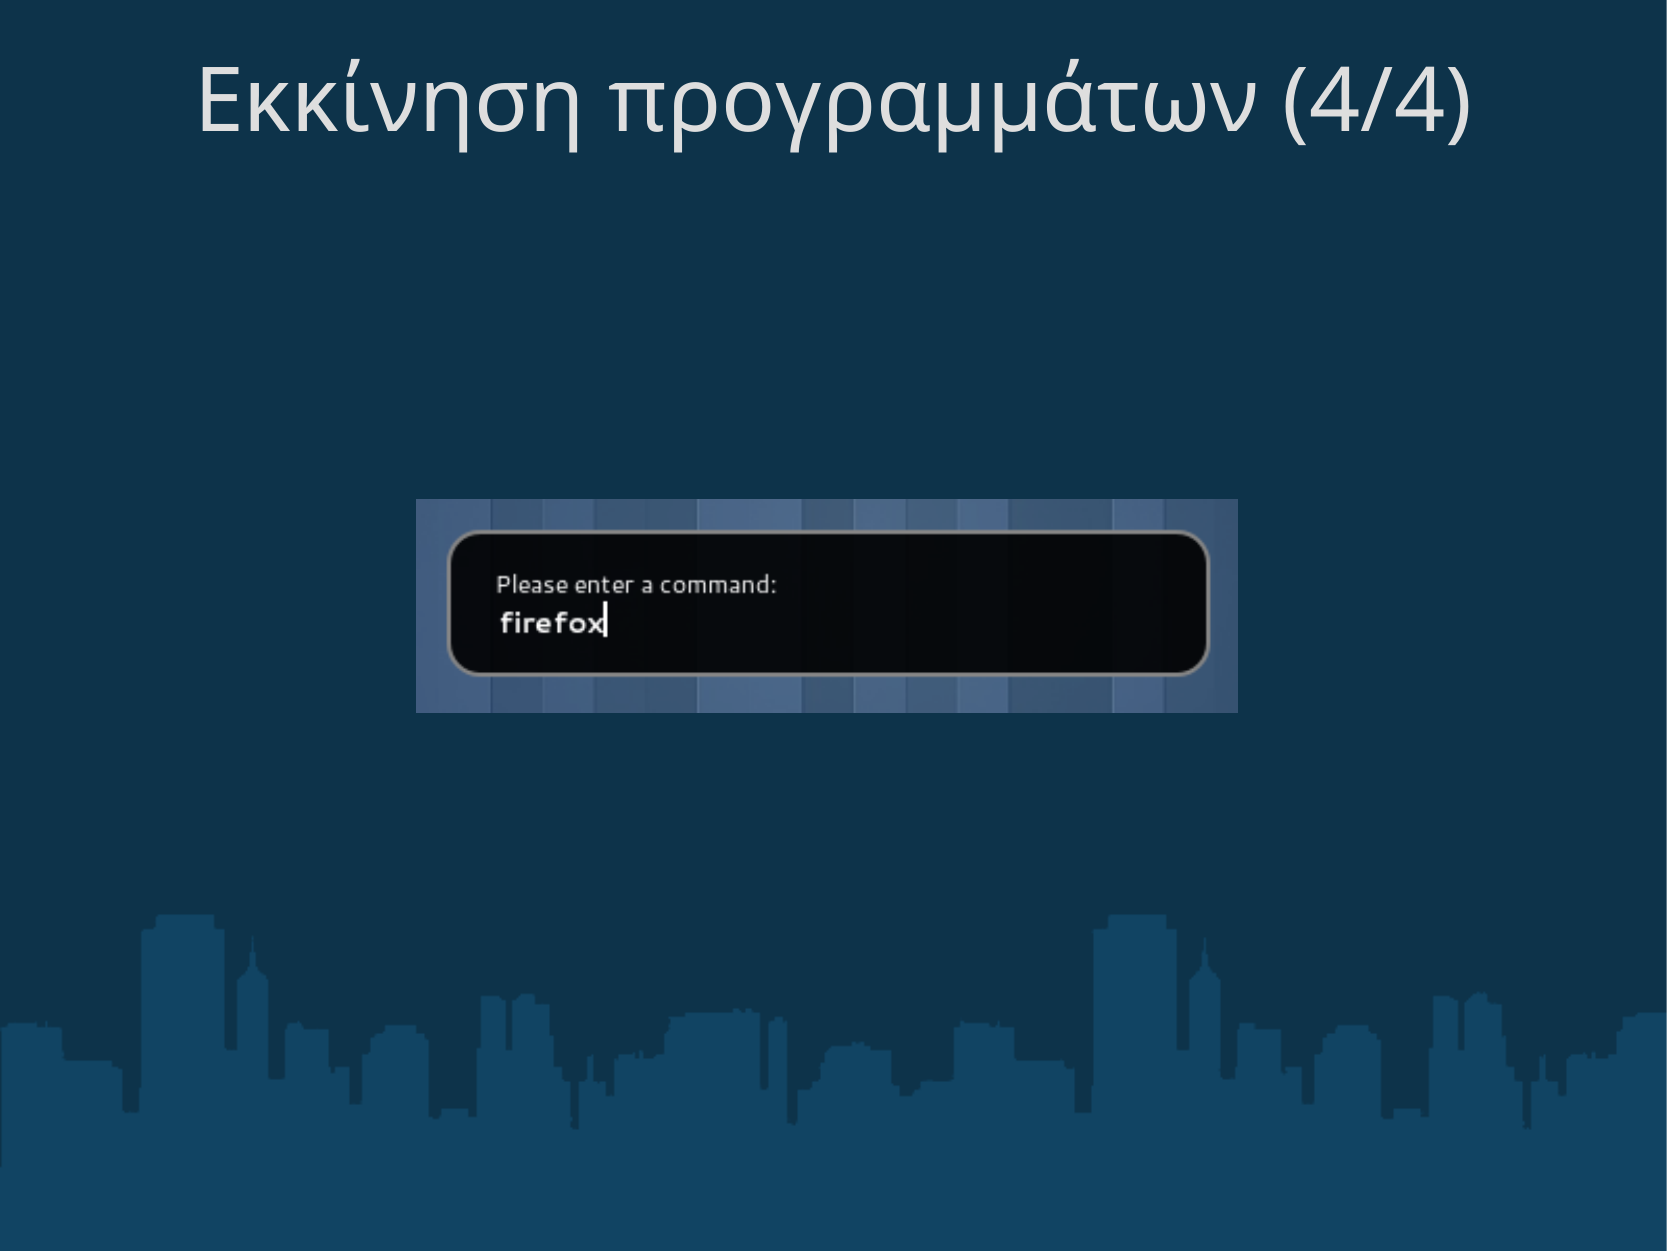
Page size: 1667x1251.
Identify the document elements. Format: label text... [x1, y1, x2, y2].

picture [0, 0, 1667, 1251]
title Εκκίνηση προγραμμάτων (4/4) [40, 50, 1627, 201]
